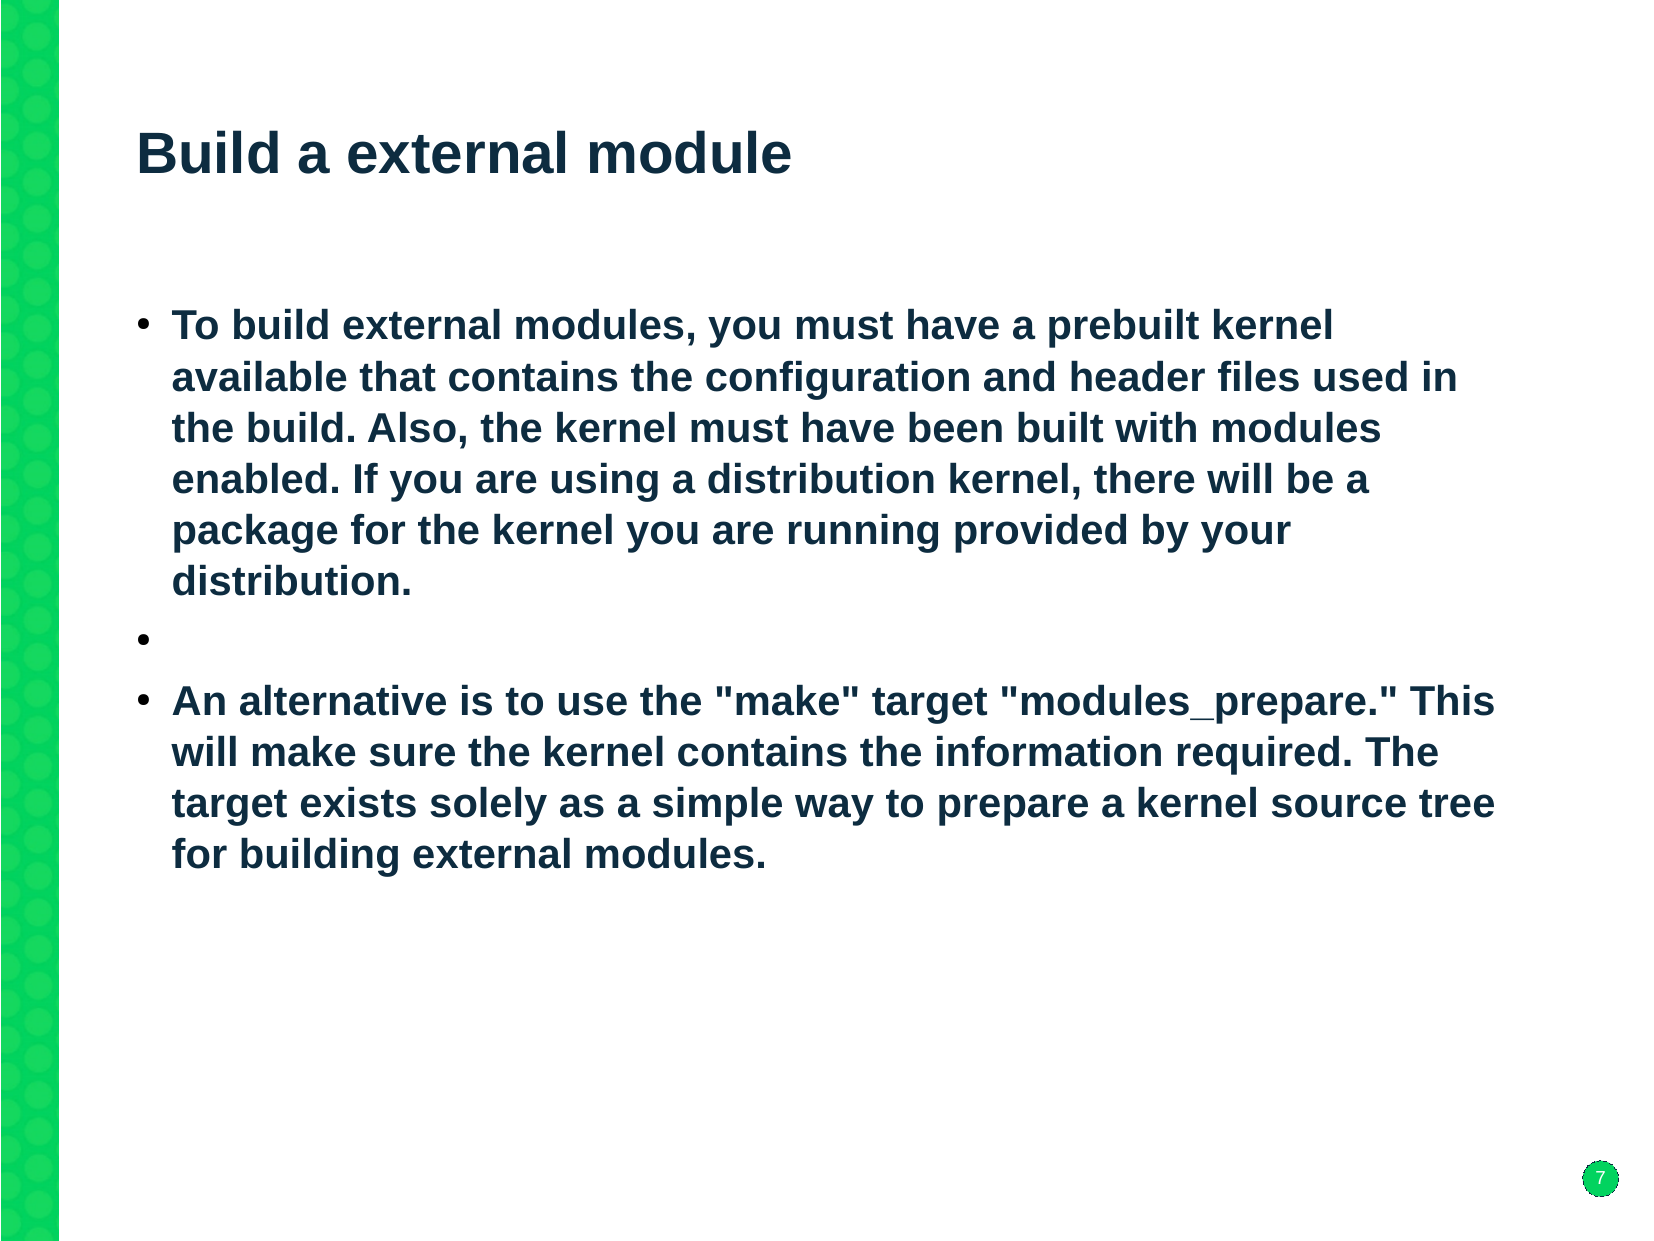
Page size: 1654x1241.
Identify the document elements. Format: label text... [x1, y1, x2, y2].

list To build external modules, you must have a prebuilt kernel available that contains the configuration and header files used in the build. Also, the kernel must have been built with modules enabled. If you are using a distribution kernel, there will be a package for the kernel you are running provided by your distribution. An alternative is to use the "make" target "modules_prepare." This will make sure the kernel contains the information required. The target exists solely as a simple way to prepare a kernel source tree for building external modules. [121, 290, 1531, 1100]
title Build a external module [121, 49, 1531, 257]
picture [1, 0, 59, 1241]
